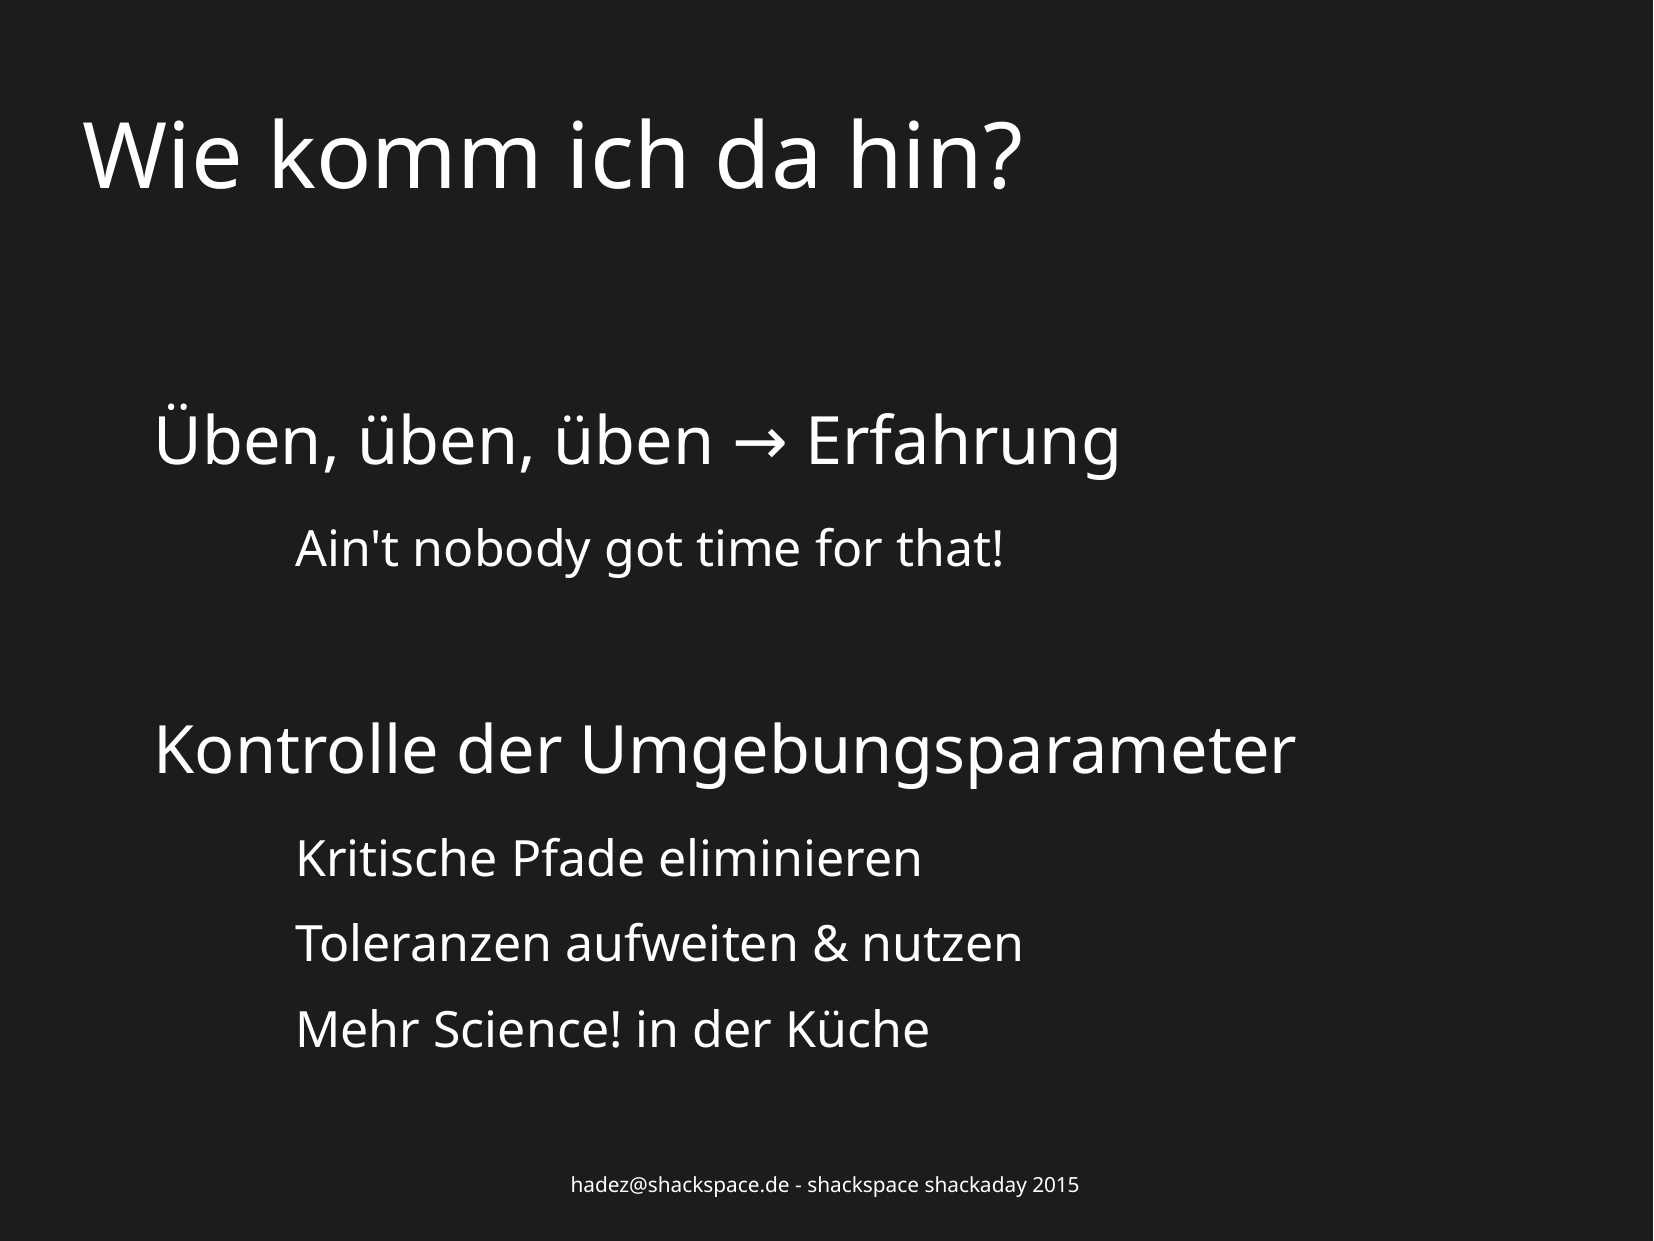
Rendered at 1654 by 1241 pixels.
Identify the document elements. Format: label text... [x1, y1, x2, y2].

list Üben, üben, üben → Erfahrung Ain't nobody got time for that! Kontrolle der Umgebungsparameter Kritische Pfade eliminieren Toleranzen aufweiten & nutzen Mehr Science! in der Küche [82, 290, 1571, 1141]
title Wie komm ich da hin? [82, 49, 1571, 257]
